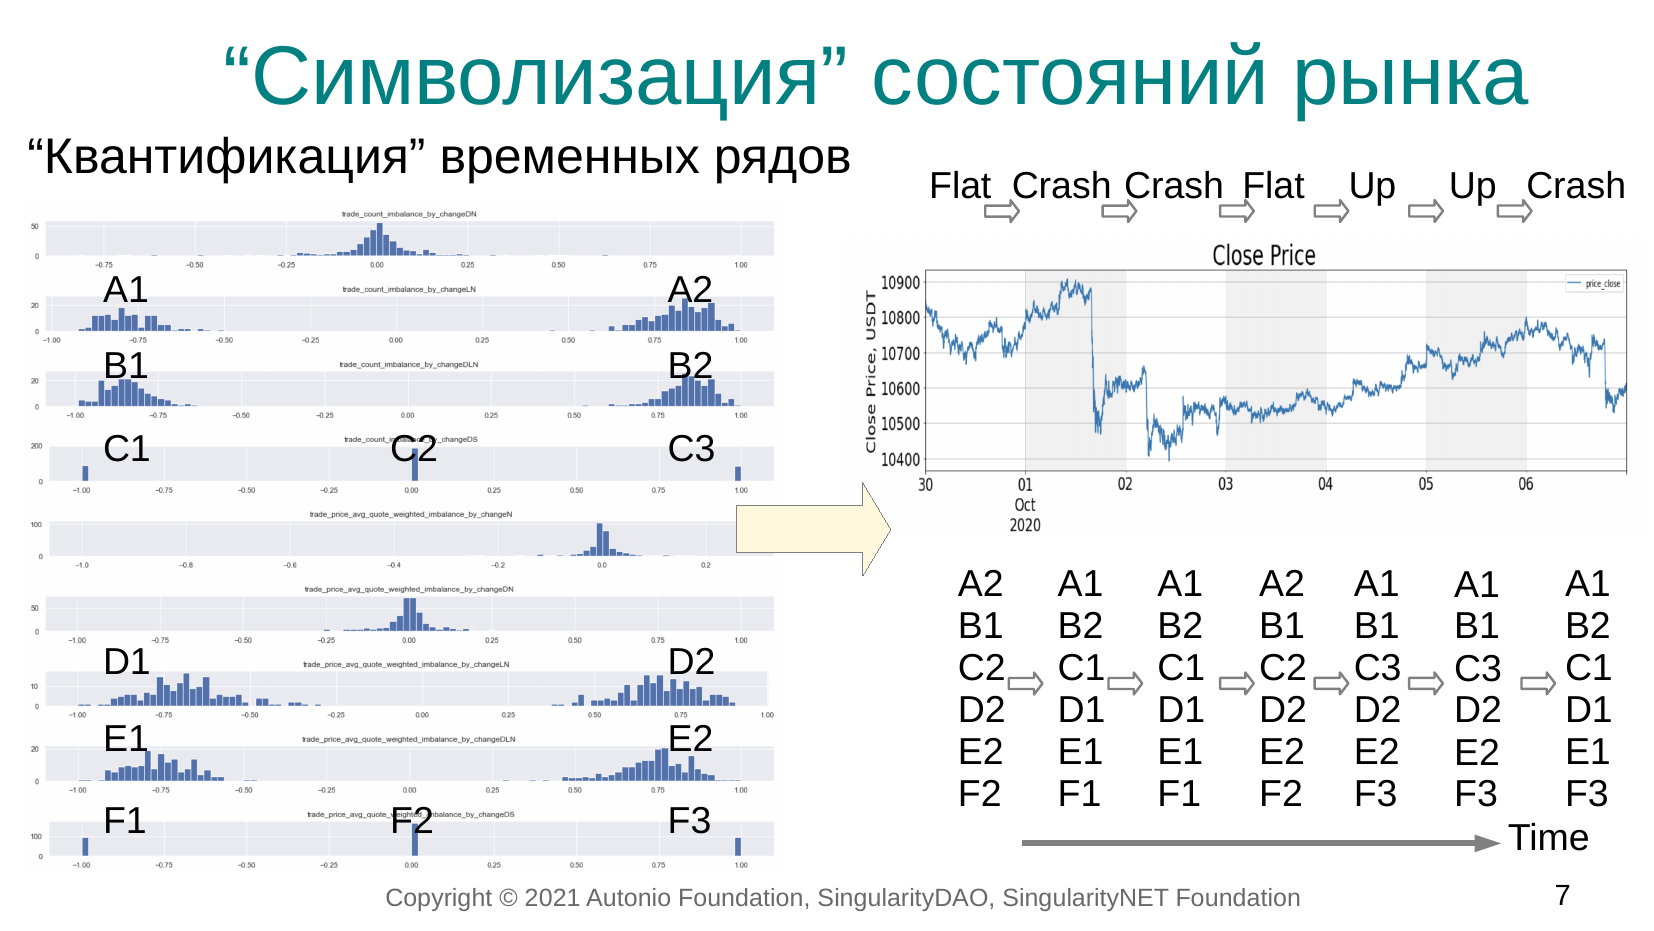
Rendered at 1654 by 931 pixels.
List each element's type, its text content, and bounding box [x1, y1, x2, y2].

text_box F1 [88, 792, 164, 850]
text_box C1 [88, 420, 197, 520]
text_box A1 B2 C1 D1 E1 F1 [1142, 555, 1221, 823]
text_box C2 [375, 420, 476, 478]
text_box Up [1434, 206, 1440, 215]
text_box Flat [987, 207, 997, 215]
text_box Up [1500, 207, 1511, 215]
text_box Crash [1511, 206, 1529, 215]
text_box Crash [1104, 207, 1127, 215]
text_box [736, 482, 891, 576]
text_box Crash [1511, 157, 1641, 215]
text_box Crash [1127, 157, 1239, 215]
text_box “Символизация” состояний рынка [24, 7, 1654, 143]
text_box Flat [914, 157, 997, 215]
text_box Flat [1239, 206, 1251, 215]
text_box D2 [652, 632, 746, 690]
text_box A2 B1 C2 D2 E2 F2 [943, 555, 1021, 823]
picture [23, 206, 785, 871]
text_box B2 [652, 337, 729, 395]
text_box A1 B2 C1 D1 E1 F1 [1042, 555, 1121, 823]
text_box Flat [1239, 157, 1320, 215]
text_box Crash [997, 157, 1127, 215]
text_box A1 B1 C3 D2 E2 F3 [1338, 555, 1417, 823]
text_box E2 [652, 709, 729, 767]
text_box A1 B1 C3 D2 E2 F3 [1439, 555, 1517, 823]
text_box A2 B1 C2 D2 E2 F2 [1244, 555, 1322, 823]
text_box A2 [652, 260, 729, 318]
text_box A1 [88, 260, 164, 318]
text_box B1 [88, 337, 164, 395]
text_box Crash [997, 206, 1016, 215]
text_box C3 [652, 420, 765, 478]
text_box Crash [1222, 207, 1239, 215]
text_box F3 [652, 792, 729, 850]
text_box A1 B2 C1 D1 E1 F3 [1550, 555, 1628, 823]
text_box D1 [88, 632, 185, 732]
text_box Up [1333, 157, 1412, 215]
picture [840, 237, 1650, 536]
text_box “Квантификация” временных рядов [12, 121, 867, 202]
text_box F2 [375, 792, 451, 850]
text_box Up [1333, 206, 1346, 215]
text_box Up [1434, 157, 1511, 215]
text_box Time [1493, 809, 1628, 867]
text_box E1 [88, 709, 164, 767]
